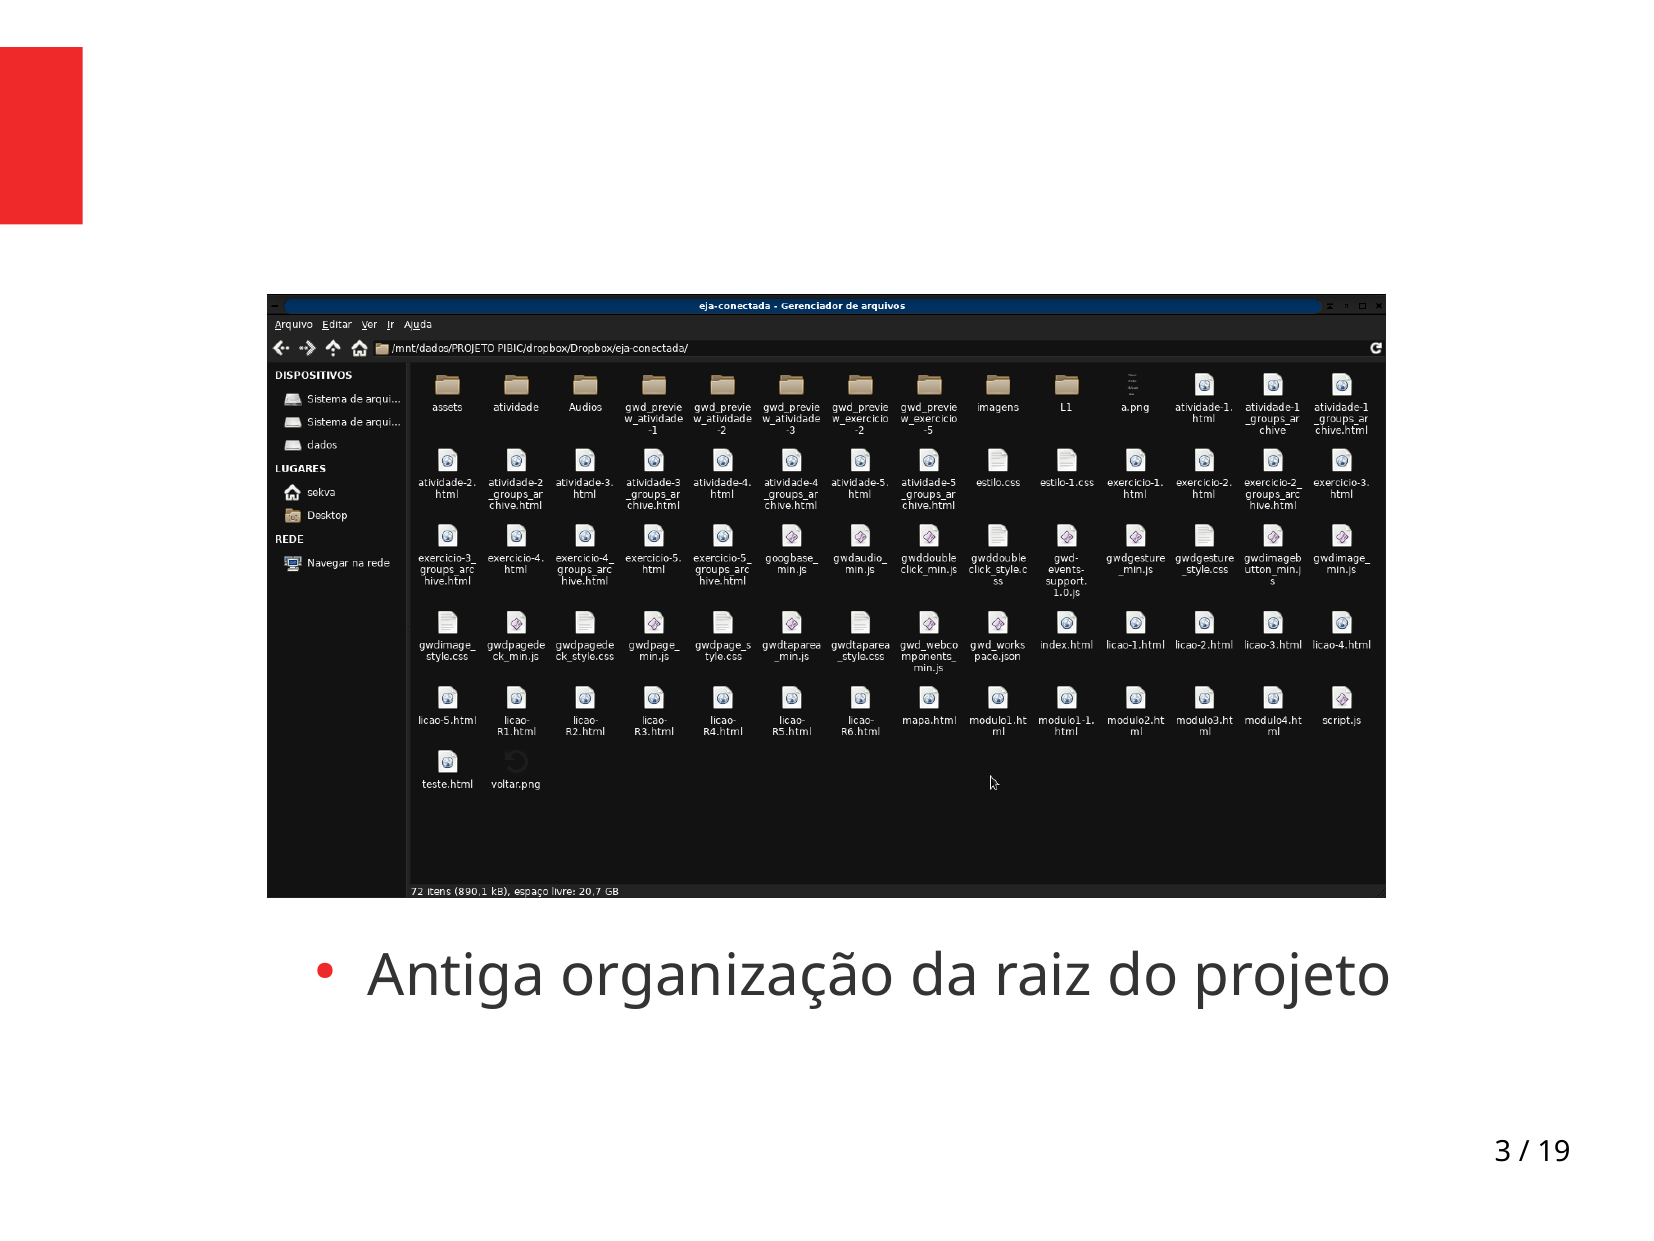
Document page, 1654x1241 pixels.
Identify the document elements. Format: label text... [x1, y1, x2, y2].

list Antiga organização da raiz do projeto [129, 933, 1560, 1109]
picture [267, 294, 1386, 898]
